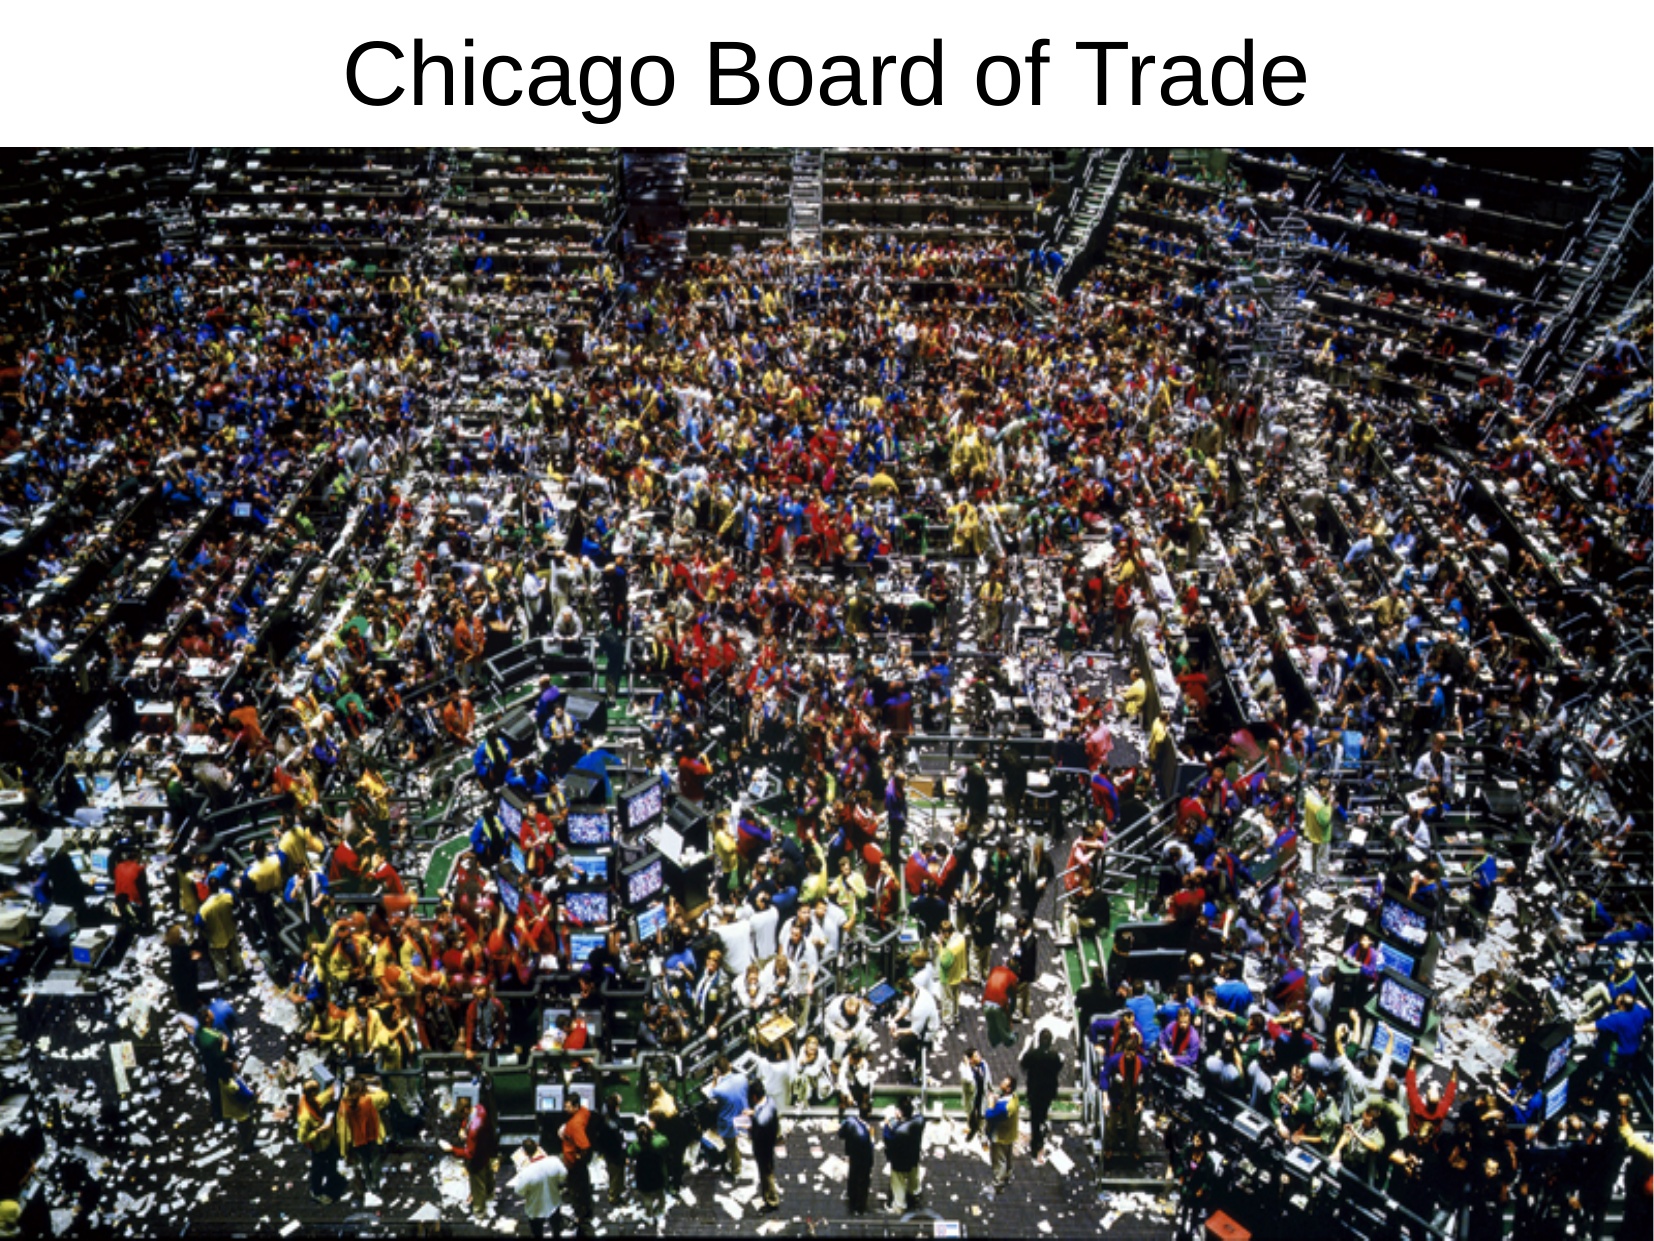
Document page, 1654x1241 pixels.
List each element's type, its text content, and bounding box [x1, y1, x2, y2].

picture [0, 148, 1654, 1241]
title Chicago Board of Trade [0, 0, 1654, 148]
